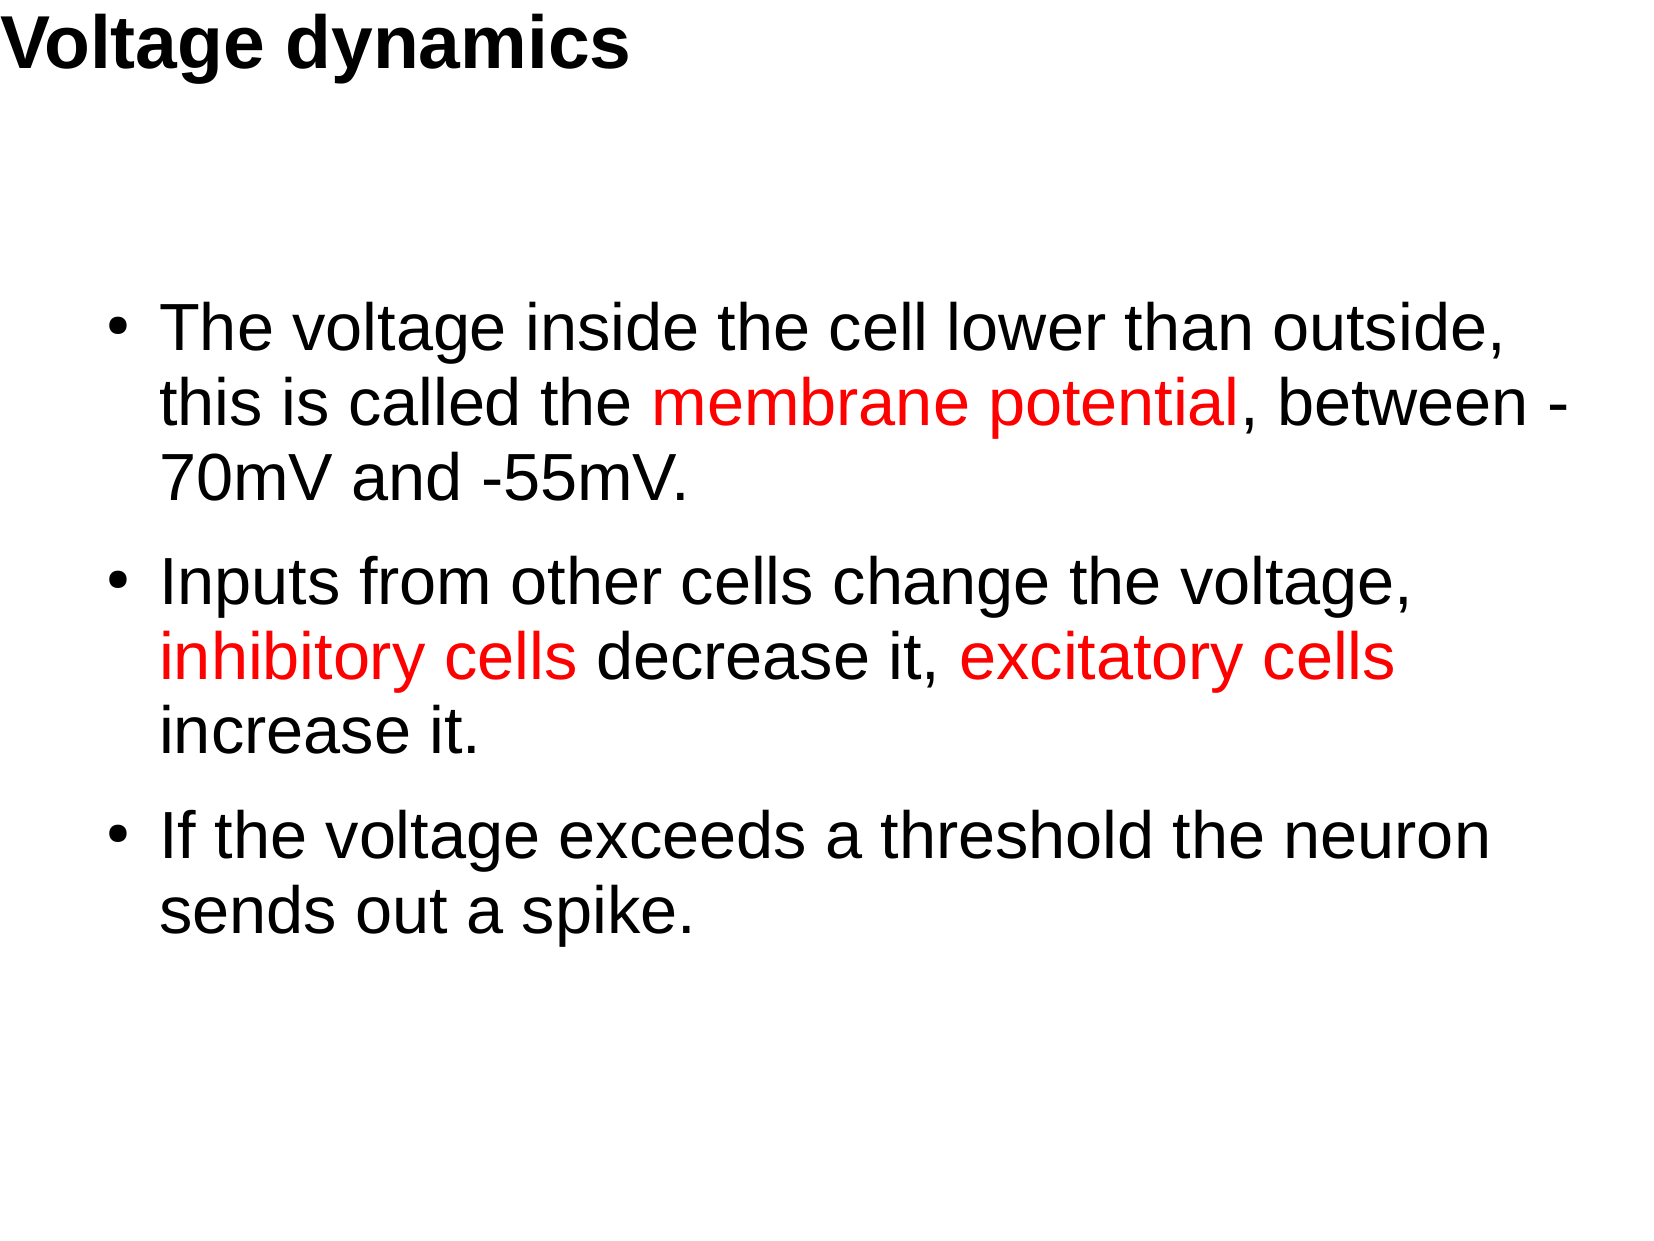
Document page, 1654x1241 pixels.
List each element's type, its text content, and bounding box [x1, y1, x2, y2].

title Voltage dynamics [0, 0, 1489, 85]
list The voltage inside the cell lower than outside, this is called the membrane potential, between -70mV and -55mV. Inputs from other cells change the voltage, inhibitory cells decrease it, excitatory cells increase it. If the voltage exceeds a threshold the neuron sends out a spike. [88, 290, 1577, 1010]
